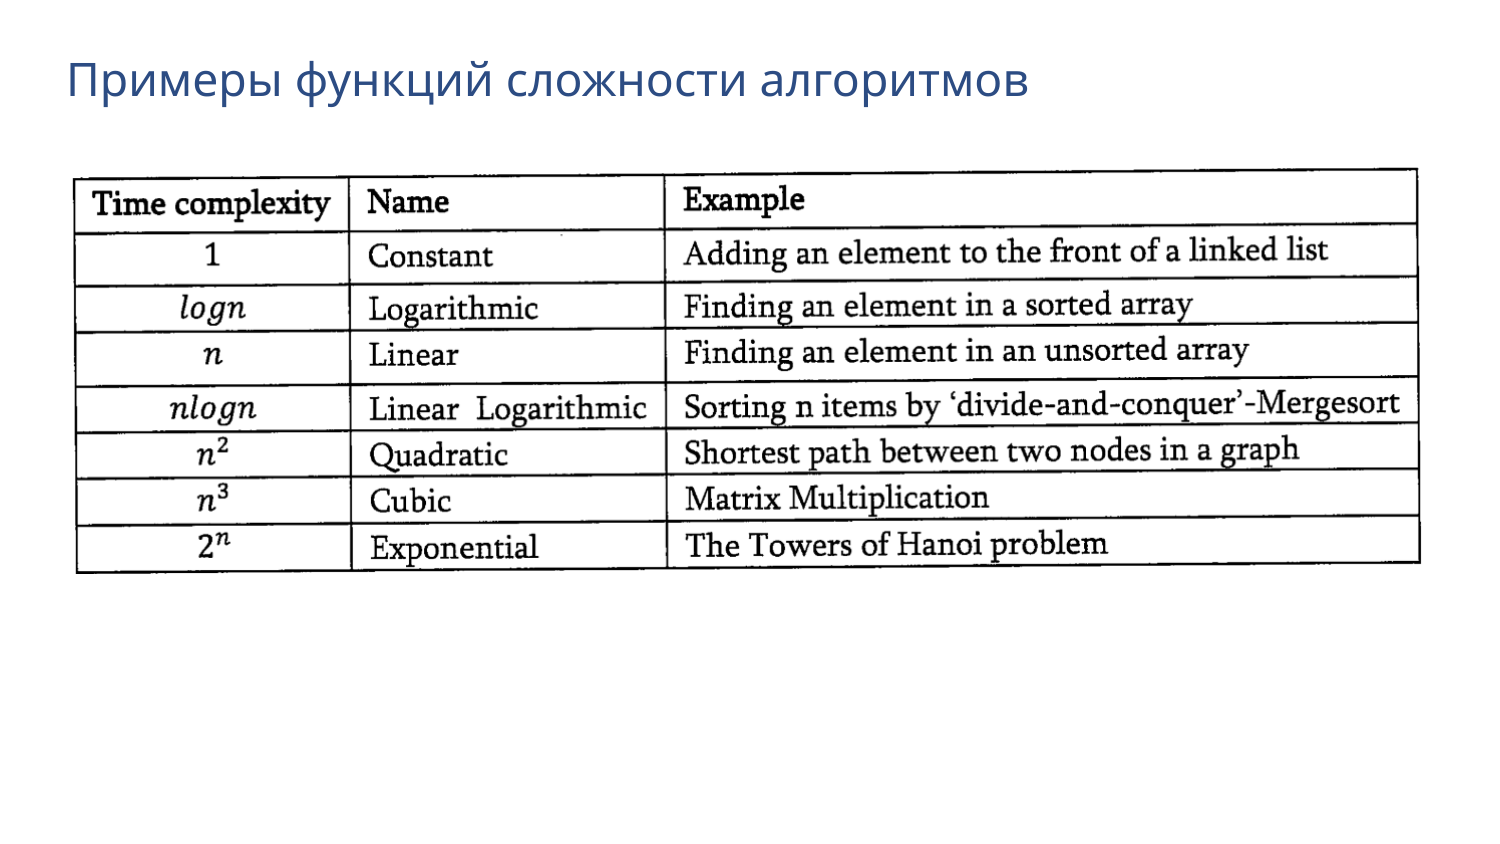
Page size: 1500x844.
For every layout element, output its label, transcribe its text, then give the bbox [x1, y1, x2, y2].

title Примеры функций сложности алгоритмов [51, 35, 1449, 130]
picture [61, 161, 1427, 574]
